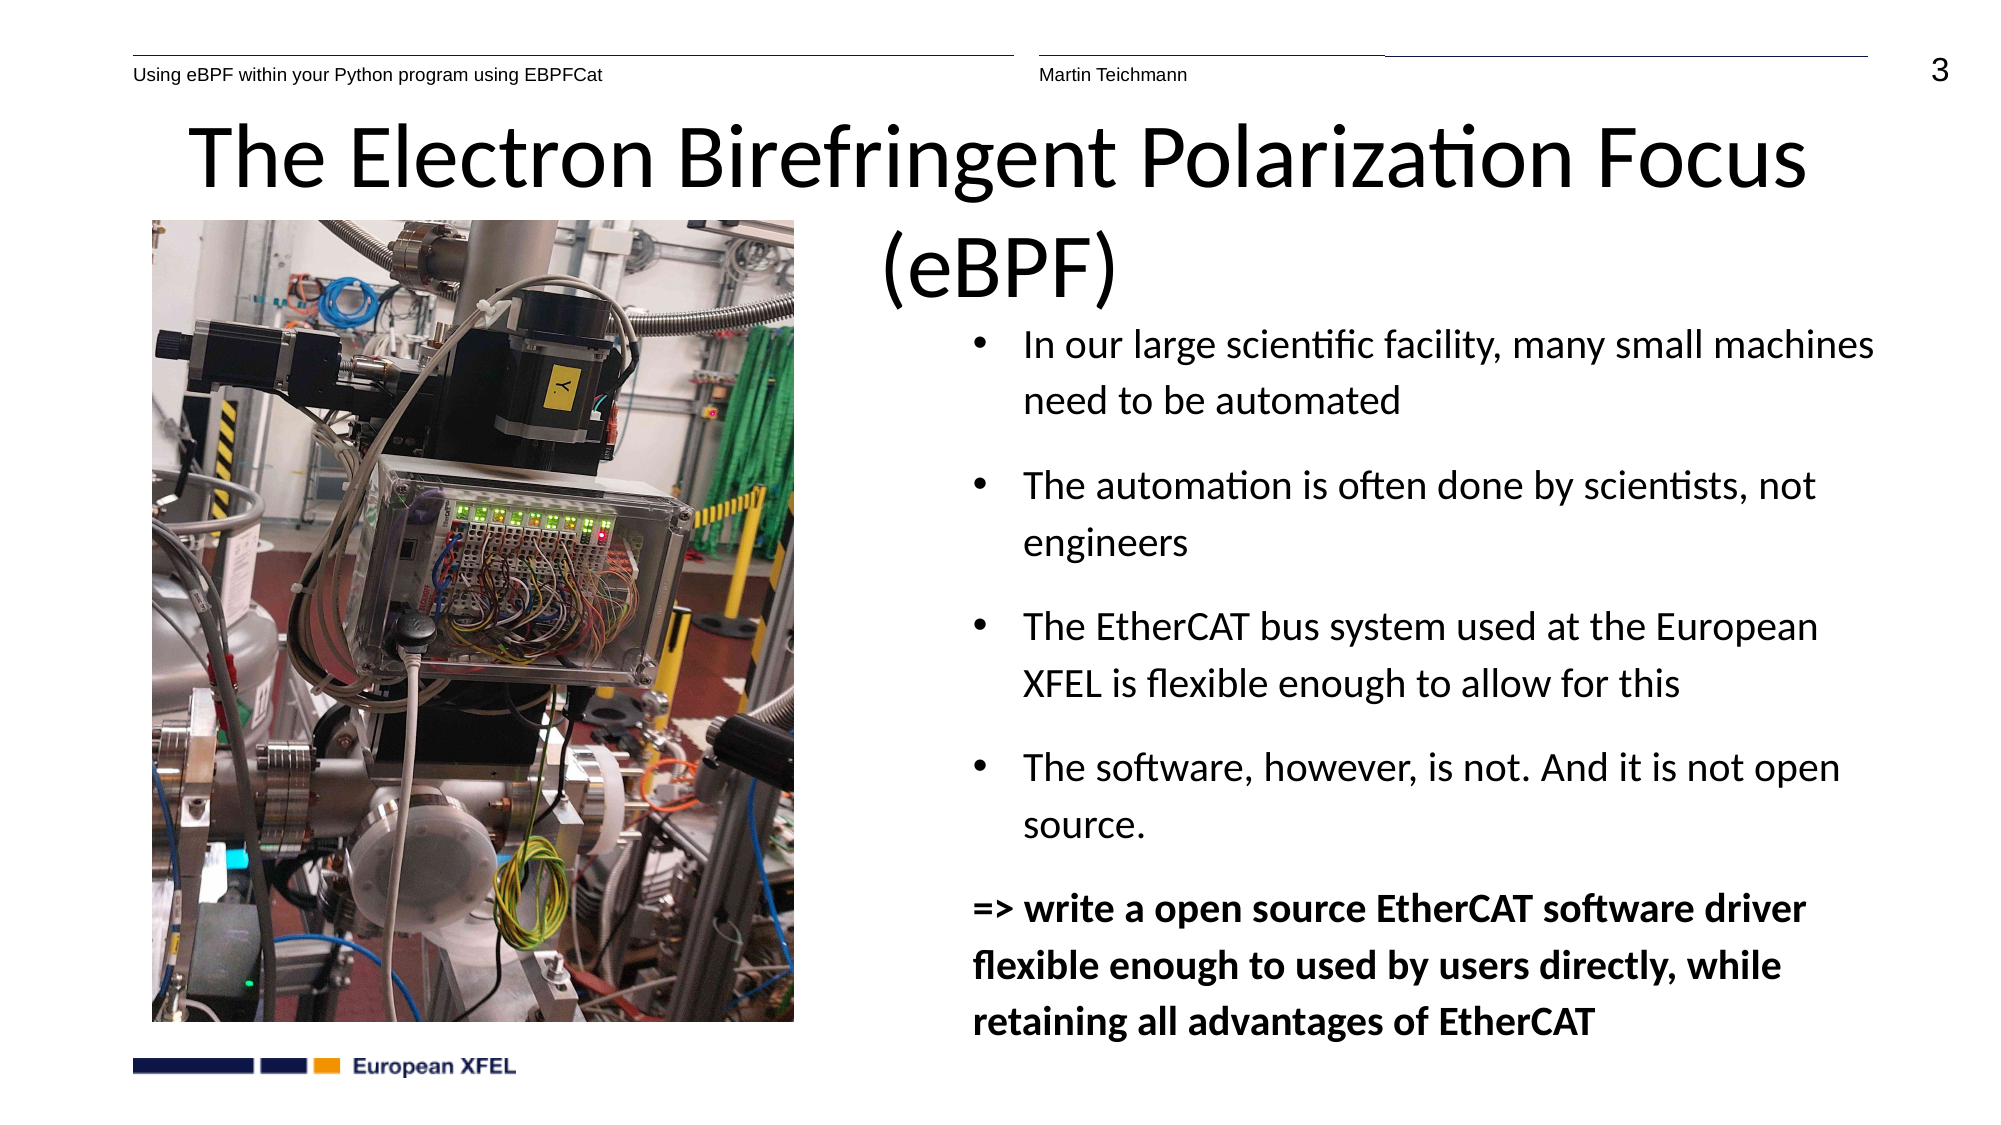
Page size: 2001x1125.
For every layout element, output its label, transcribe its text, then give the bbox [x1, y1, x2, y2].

title The Electron Birefringent Polarization Focus (eBPF) [134, 112, 1866, 300]
picture [133, 1058, 516, 1078]
picture [152, 220, 794, 1022]
list In our large scientific facility, many small machines need to be automated The automation is often done by scientists, not engineers The EtherCAT bus system used at the European XFEL is flexible enough to allow for this The software, however, is not. And it is not open source. => write a open source EtherCAT software driver flexible enough to used by users directly, while retaining all advantages of EtherCAT [972, 310, 1881, 1085]
